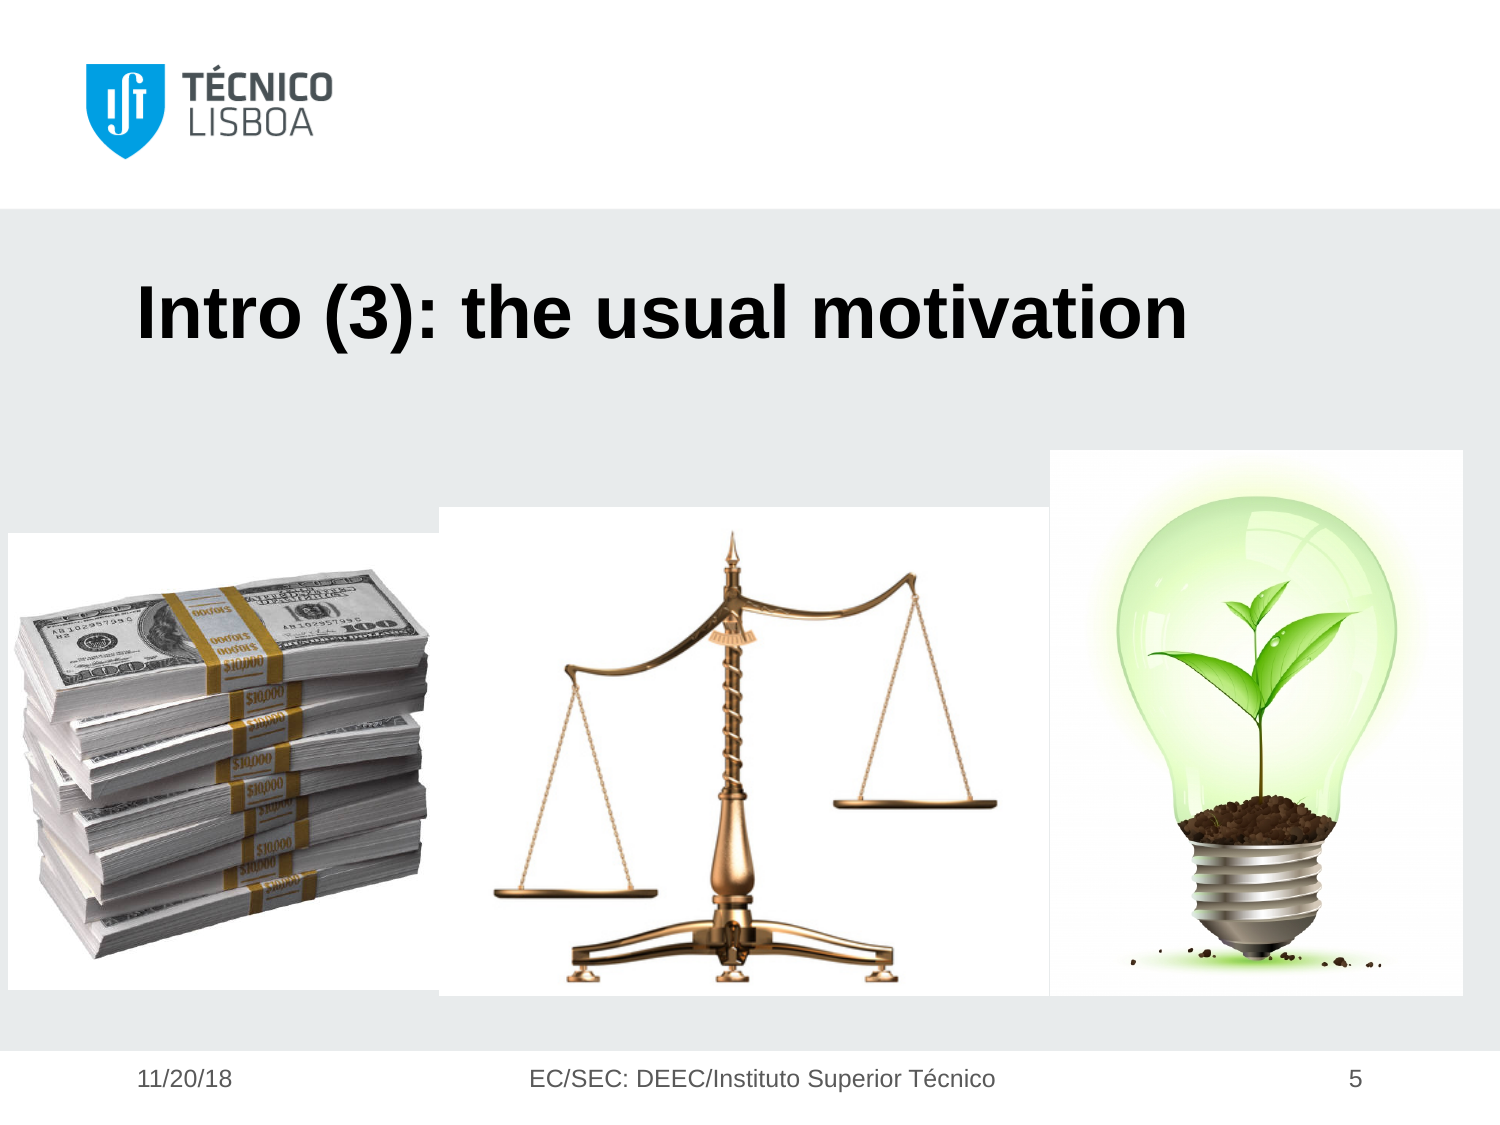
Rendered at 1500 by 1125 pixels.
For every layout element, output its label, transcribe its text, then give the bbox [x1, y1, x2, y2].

footer EC/SEC: DEEC/Instituto Superior Técnico [512, 1052, 1021, 1103]
slide_number <number> [1077, 1052, 1378, 1103]
title Intro (3): the usual motivation [121, 237, 1378, 381]
slide_number 11/20/18 [121, 1052, 425, 1103]
picture [0, 0, 1500, 1125]
